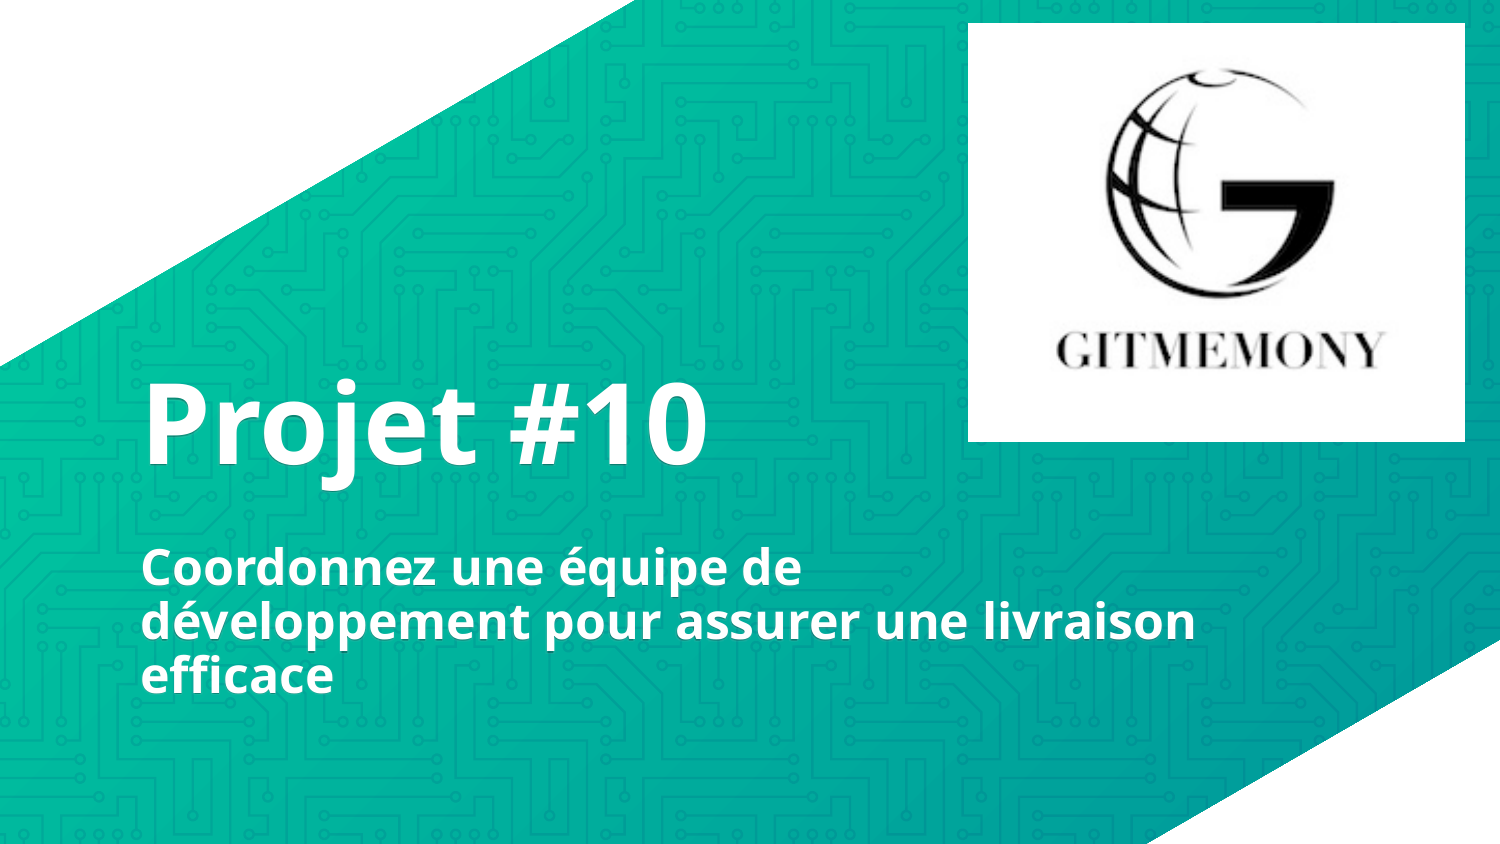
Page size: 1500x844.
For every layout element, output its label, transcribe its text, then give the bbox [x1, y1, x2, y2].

title Projet #10 Coordonnez une équipe de développement pour assurer une livraison efficace [140, 307, 1202, 705]
picture [968, 23, 1465, 442]
